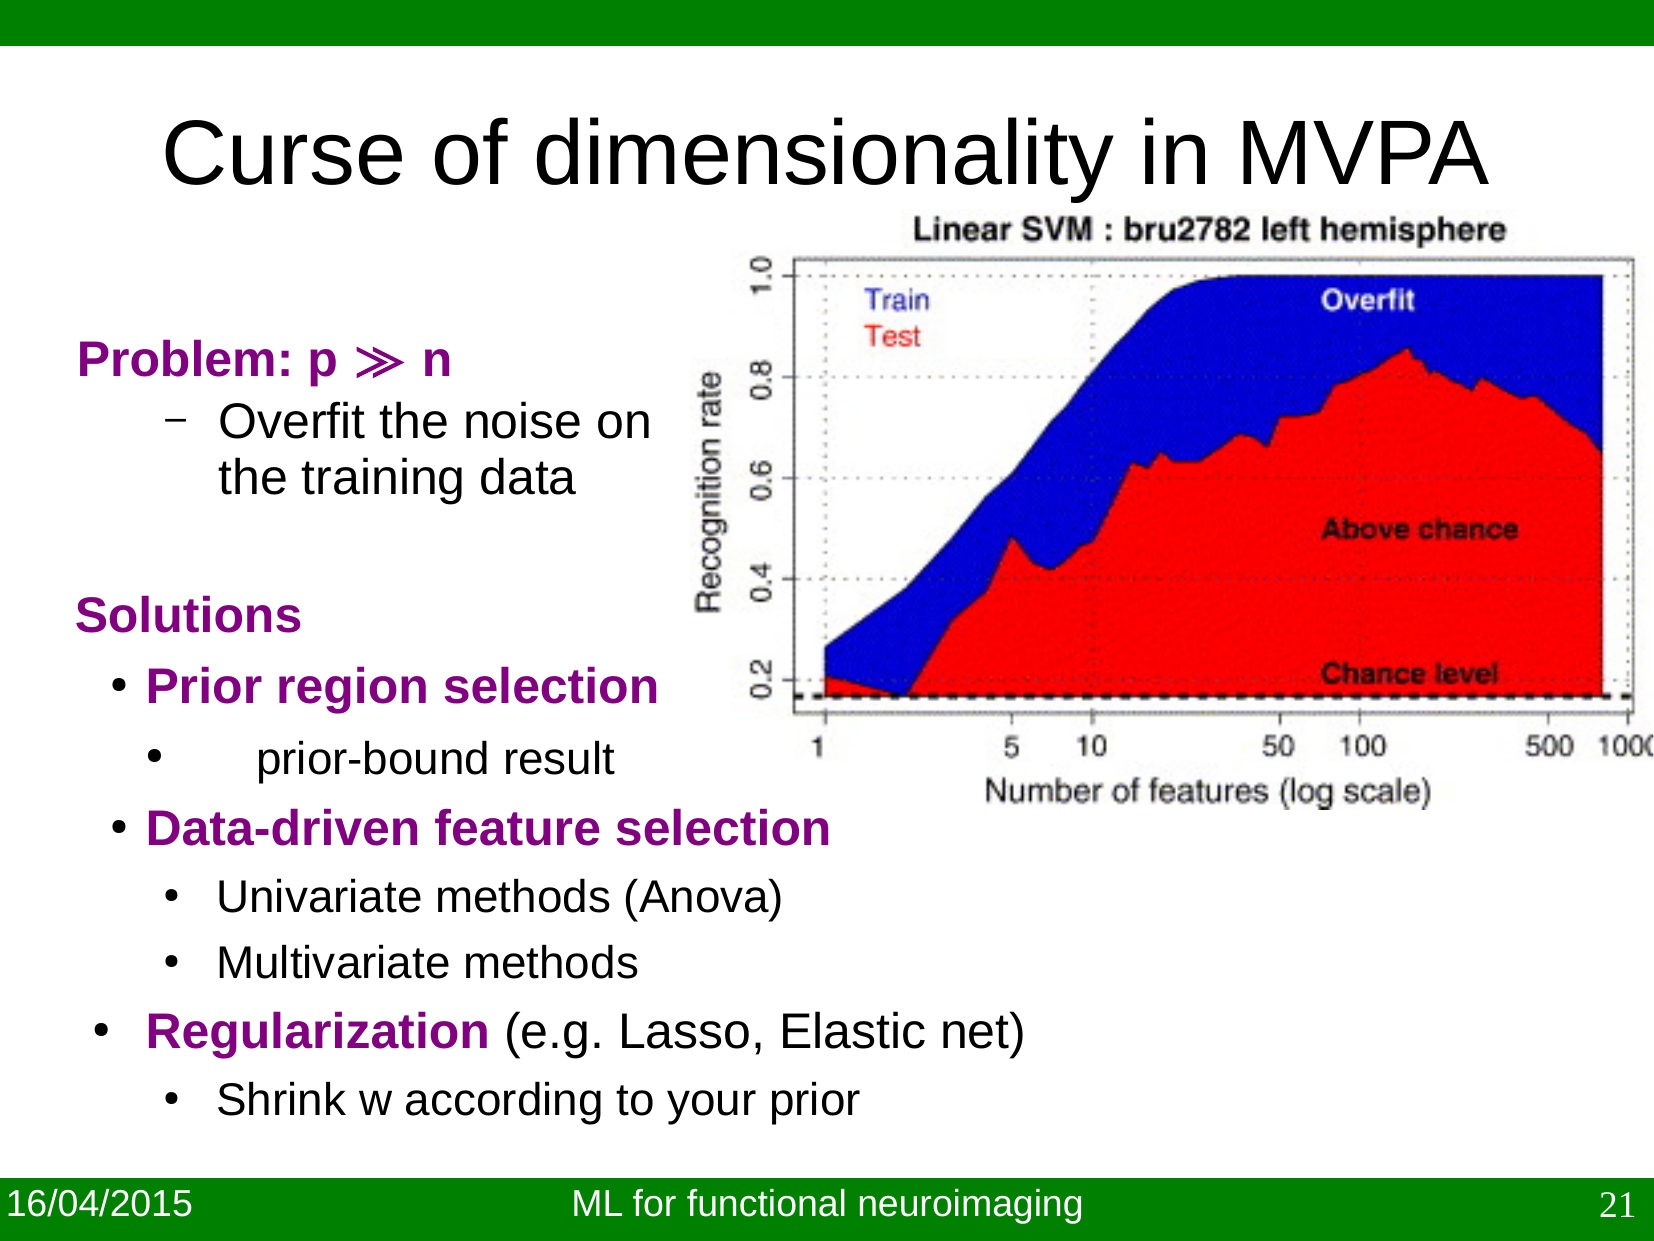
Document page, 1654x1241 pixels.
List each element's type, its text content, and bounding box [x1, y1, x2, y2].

picture [690, 209, 1654, 811]
list Problem: p ≫ n Overfit the noise on the training data [76, 331, 690, 567]
text_box Solutions Prior region selection prior-bound result Data-driven feature selection Univariate methods (Anova) Multivariate methods Regularization (e.g. Lasso, Elastic net) Shrink w according to your prior [60, 580, 1152, 1136]
title Curse of dimensionality in MVPA [82, 56, 1571, 250]
